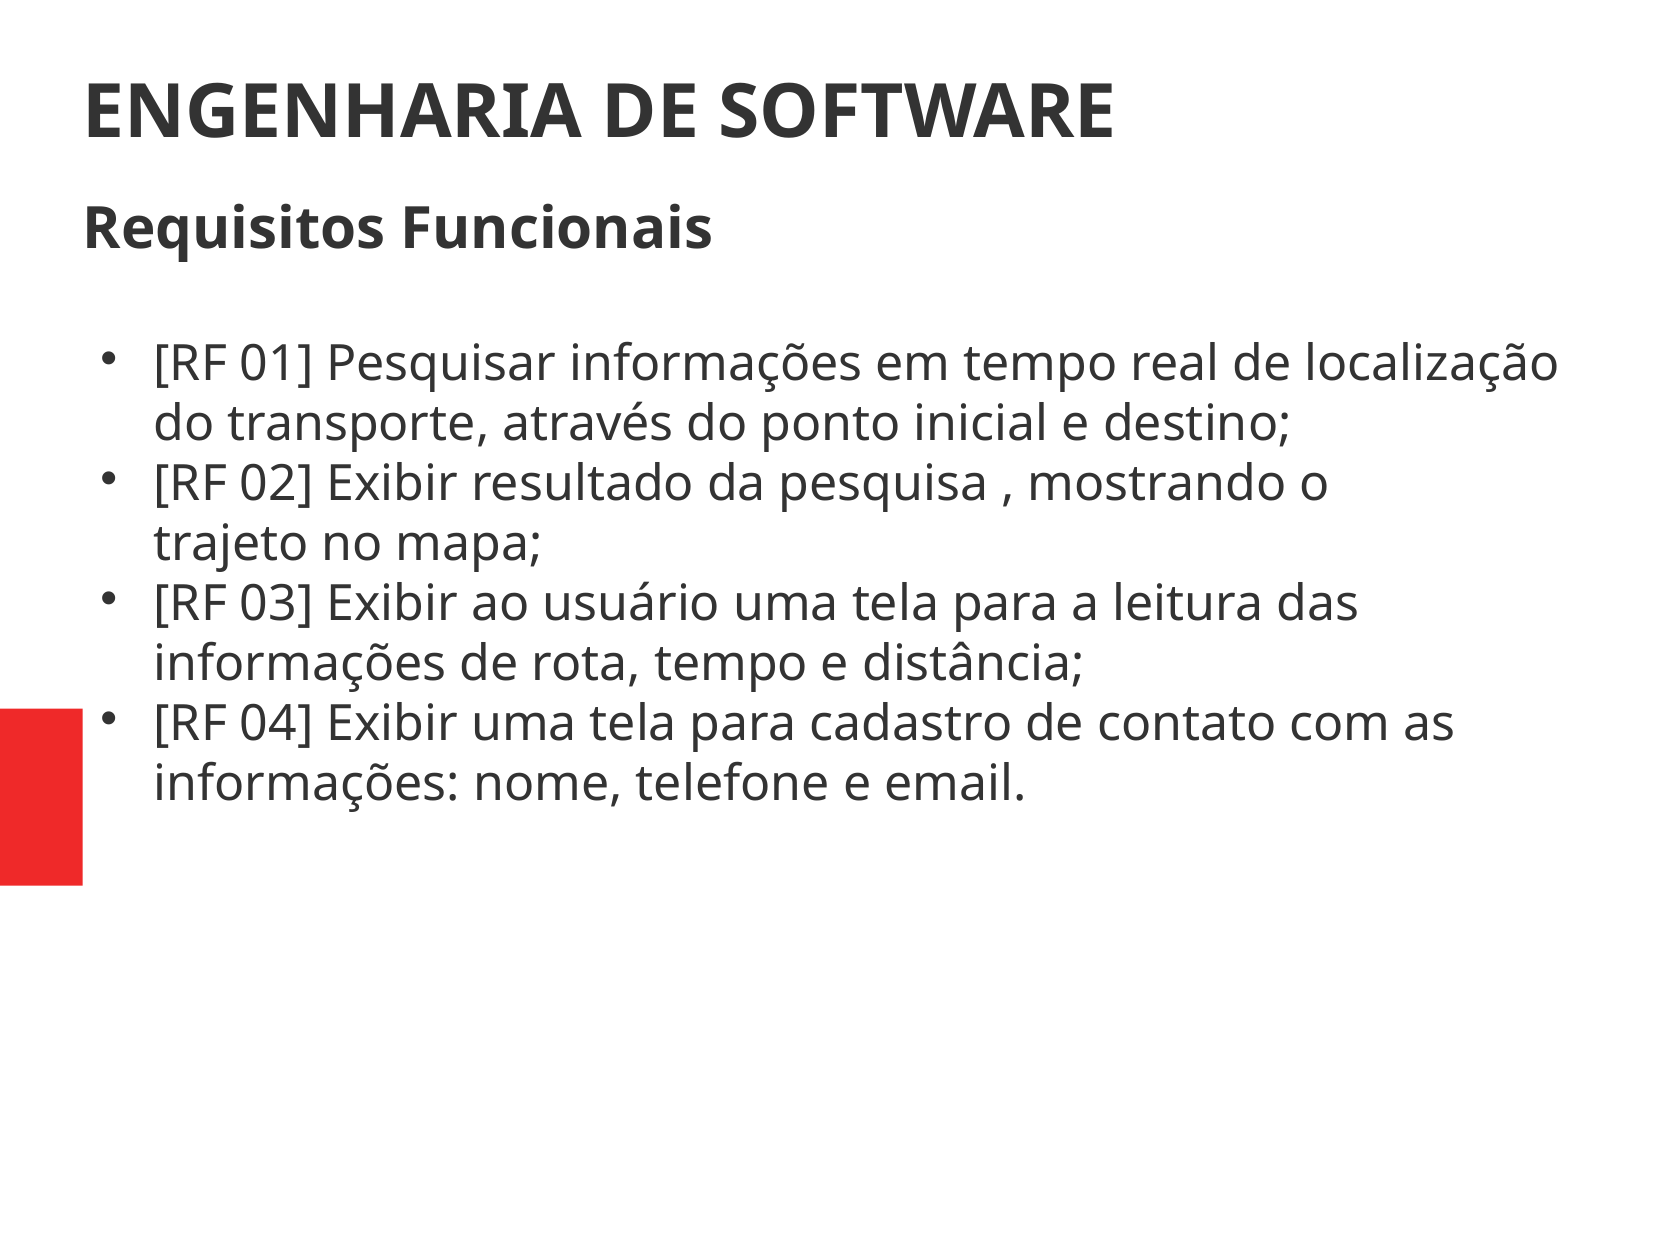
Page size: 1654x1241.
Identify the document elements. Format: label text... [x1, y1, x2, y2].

text_box [RF 01] Pesquisar informações em tempo real de localização do transporte, através do ponto inicial e destino; [RF 02] Exibir resultado da pesquisa , mostrando o trajeto no mapa; [RF 03] Exibir ao usuário uma tela para a leitura das informações de rota, tempo e distância; [RF 04] Exibir uma tela para cadastro de contato com as informações: nome, telefone e email. [82, 330, 1571, 1010]
text_box Requisitos Funcionais [82, 167, 1571, 284]
text_box ENGENHARIA DE SOFTWARE [82, 49, 1571, 166]
